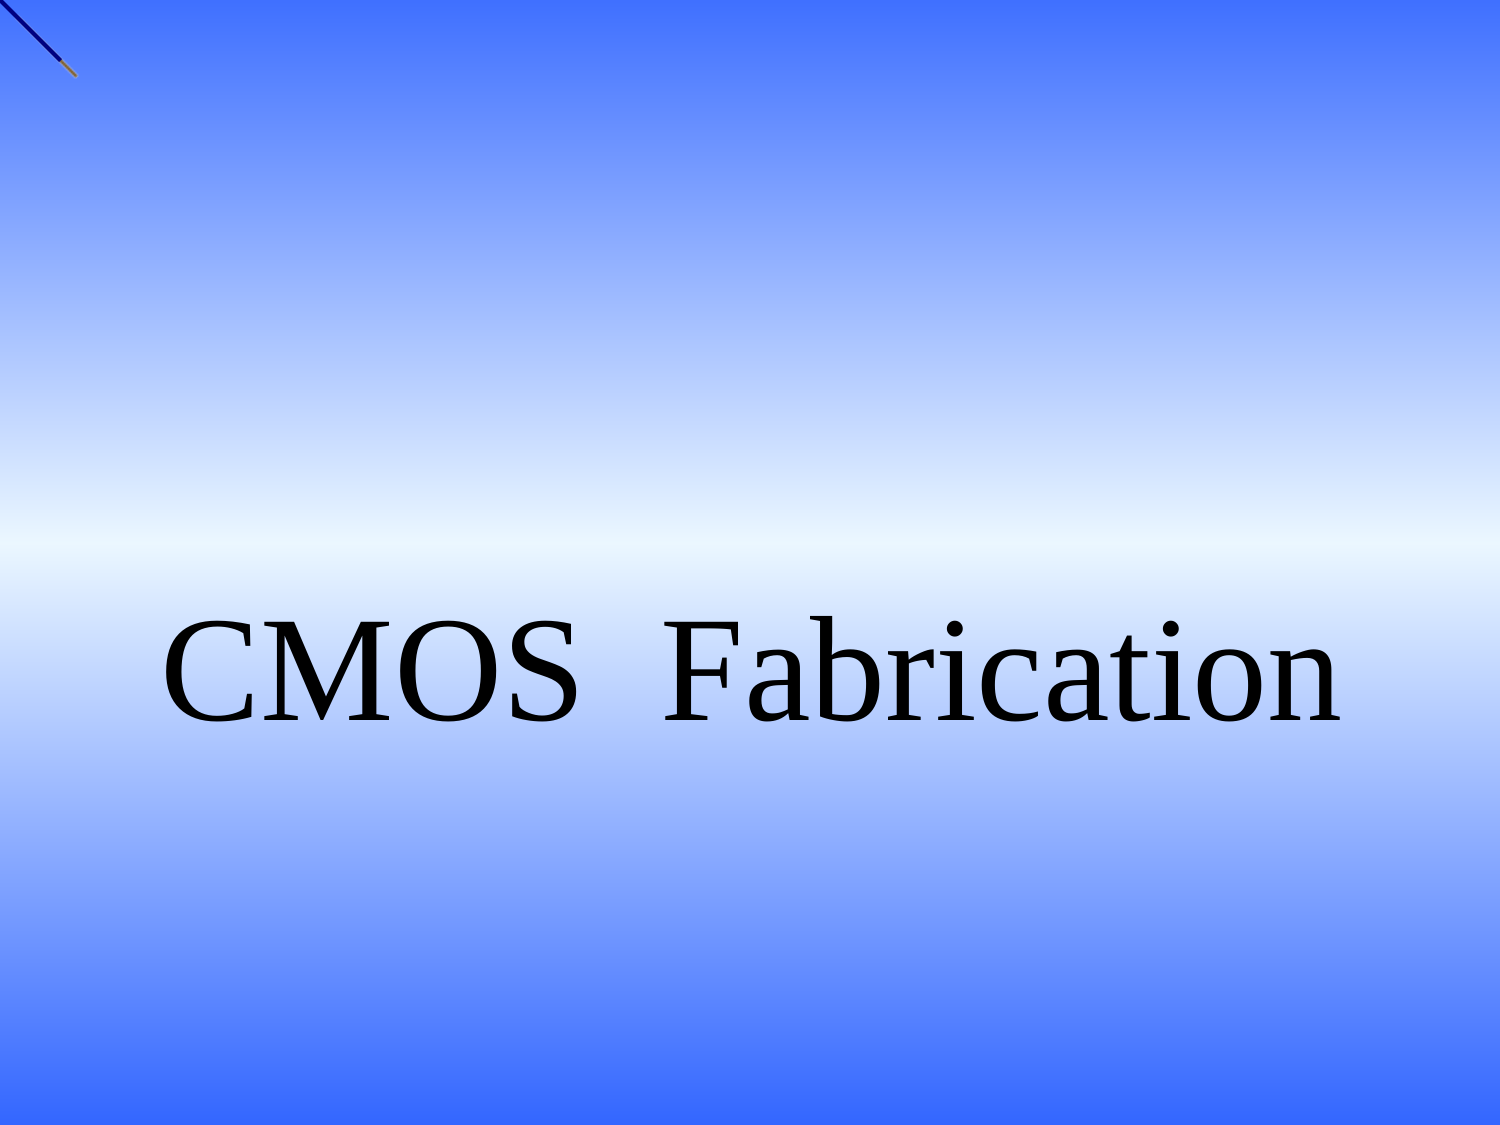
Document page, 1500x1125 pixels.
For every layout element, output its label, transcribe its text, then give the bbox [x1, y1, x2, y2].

text_box CMOS Fabrication [50, 562, 1456, 958]
text_box [0, 0, 1500, 1125]
